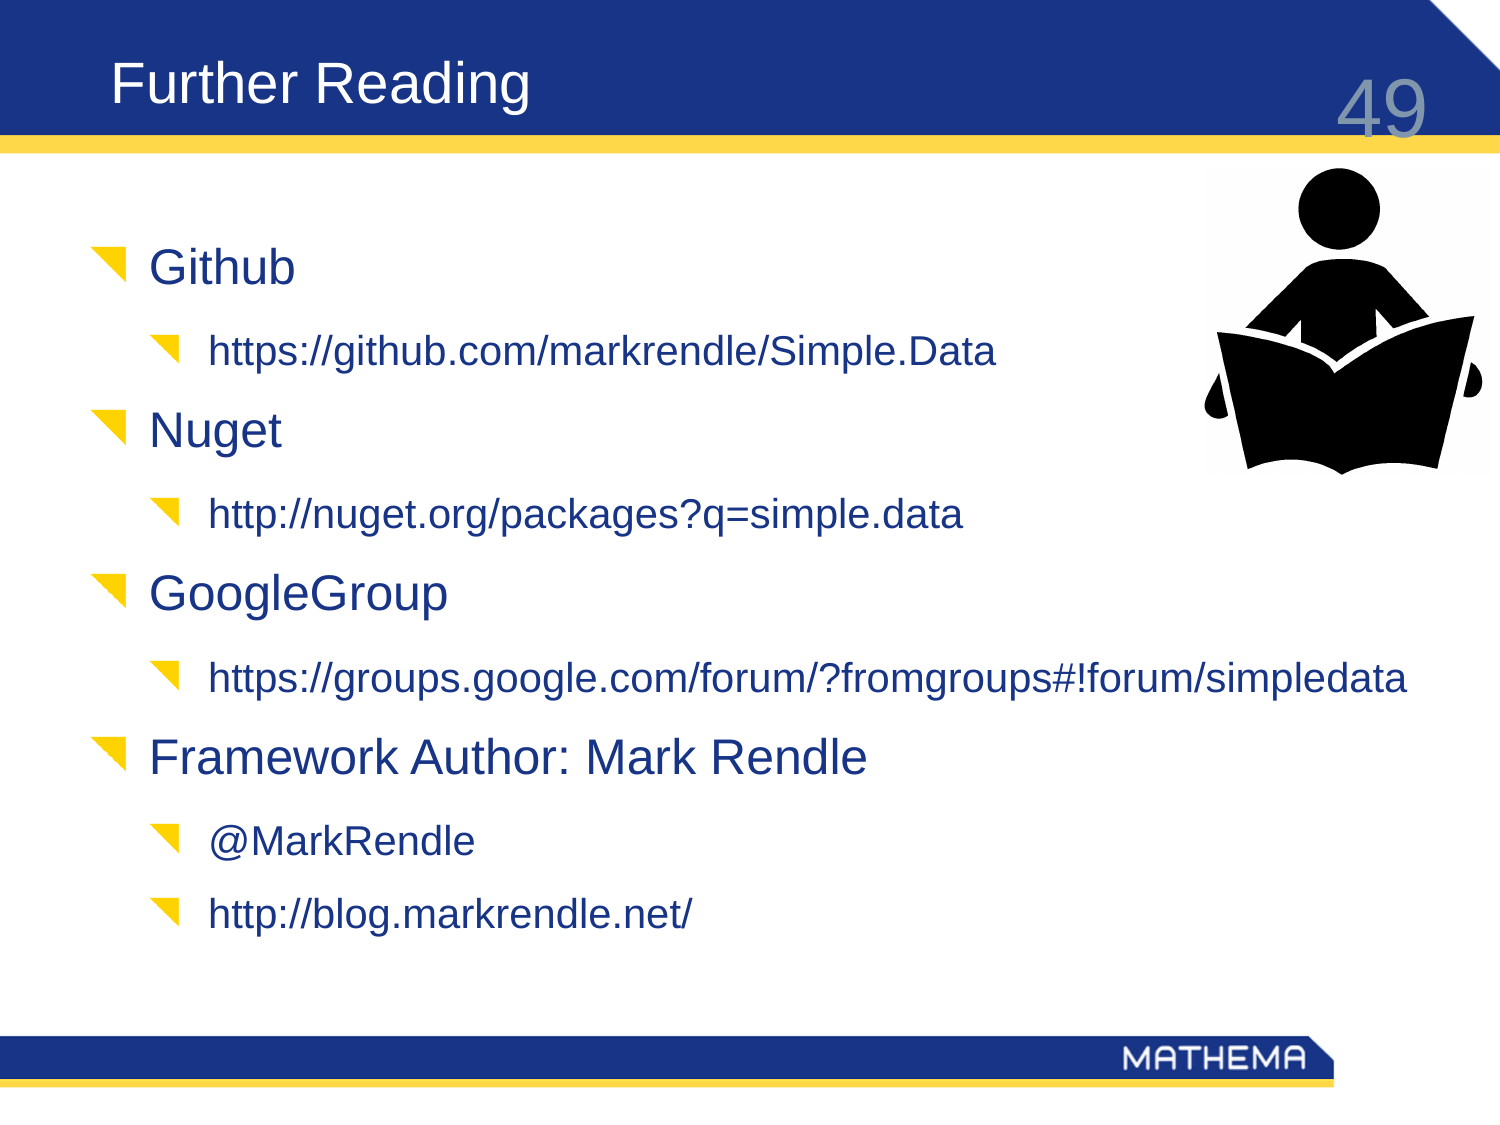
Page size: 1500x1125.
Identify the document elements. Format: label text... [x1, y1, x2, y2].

picture [0, 0, 1500, 1125]
list Github https://github.com/markrendle/Simple.Data Nuget http://nuget.org/packages?q=simple.data GoogleGroup https://groups.google.com/forum/?fromgroups#!forum/simpledata Framework Author: Mark Rendle @MarkRendle http://blog.markrendle.net/ [75, 227, 1426, 970]
title Further Reading [75, 0, 1426, 174]
